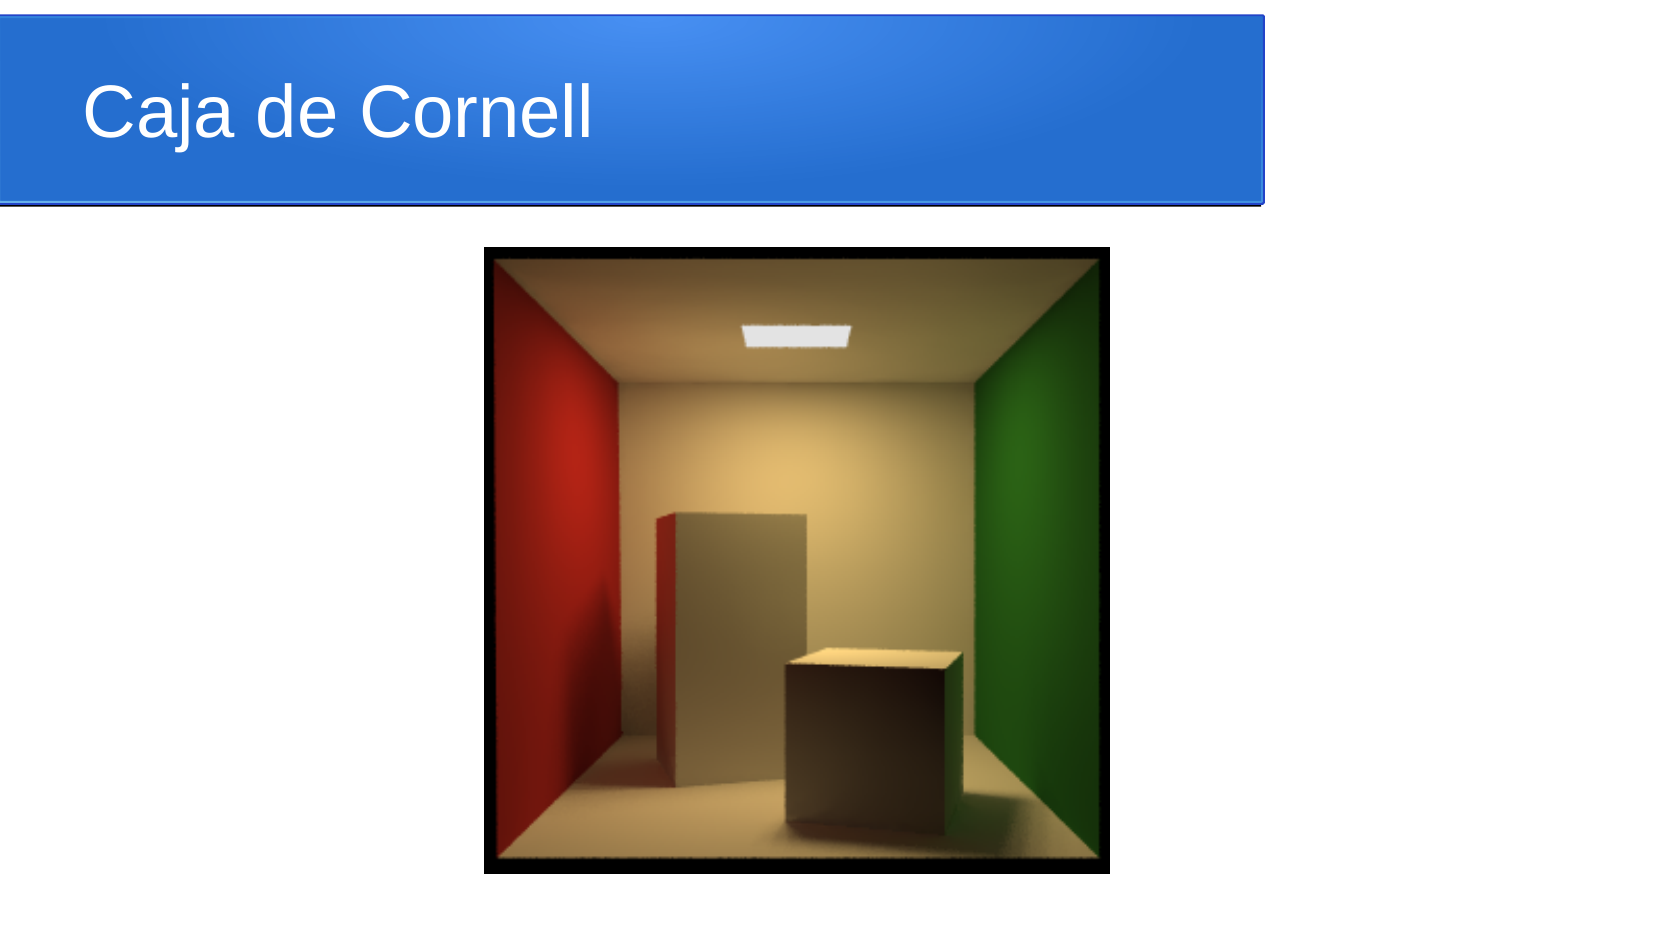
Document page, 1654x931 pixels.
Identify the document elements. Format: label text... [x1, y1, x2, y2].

title Caja de Cornell [82, 35, 1235, 189]
picture [484, 247, 1110, 874]
